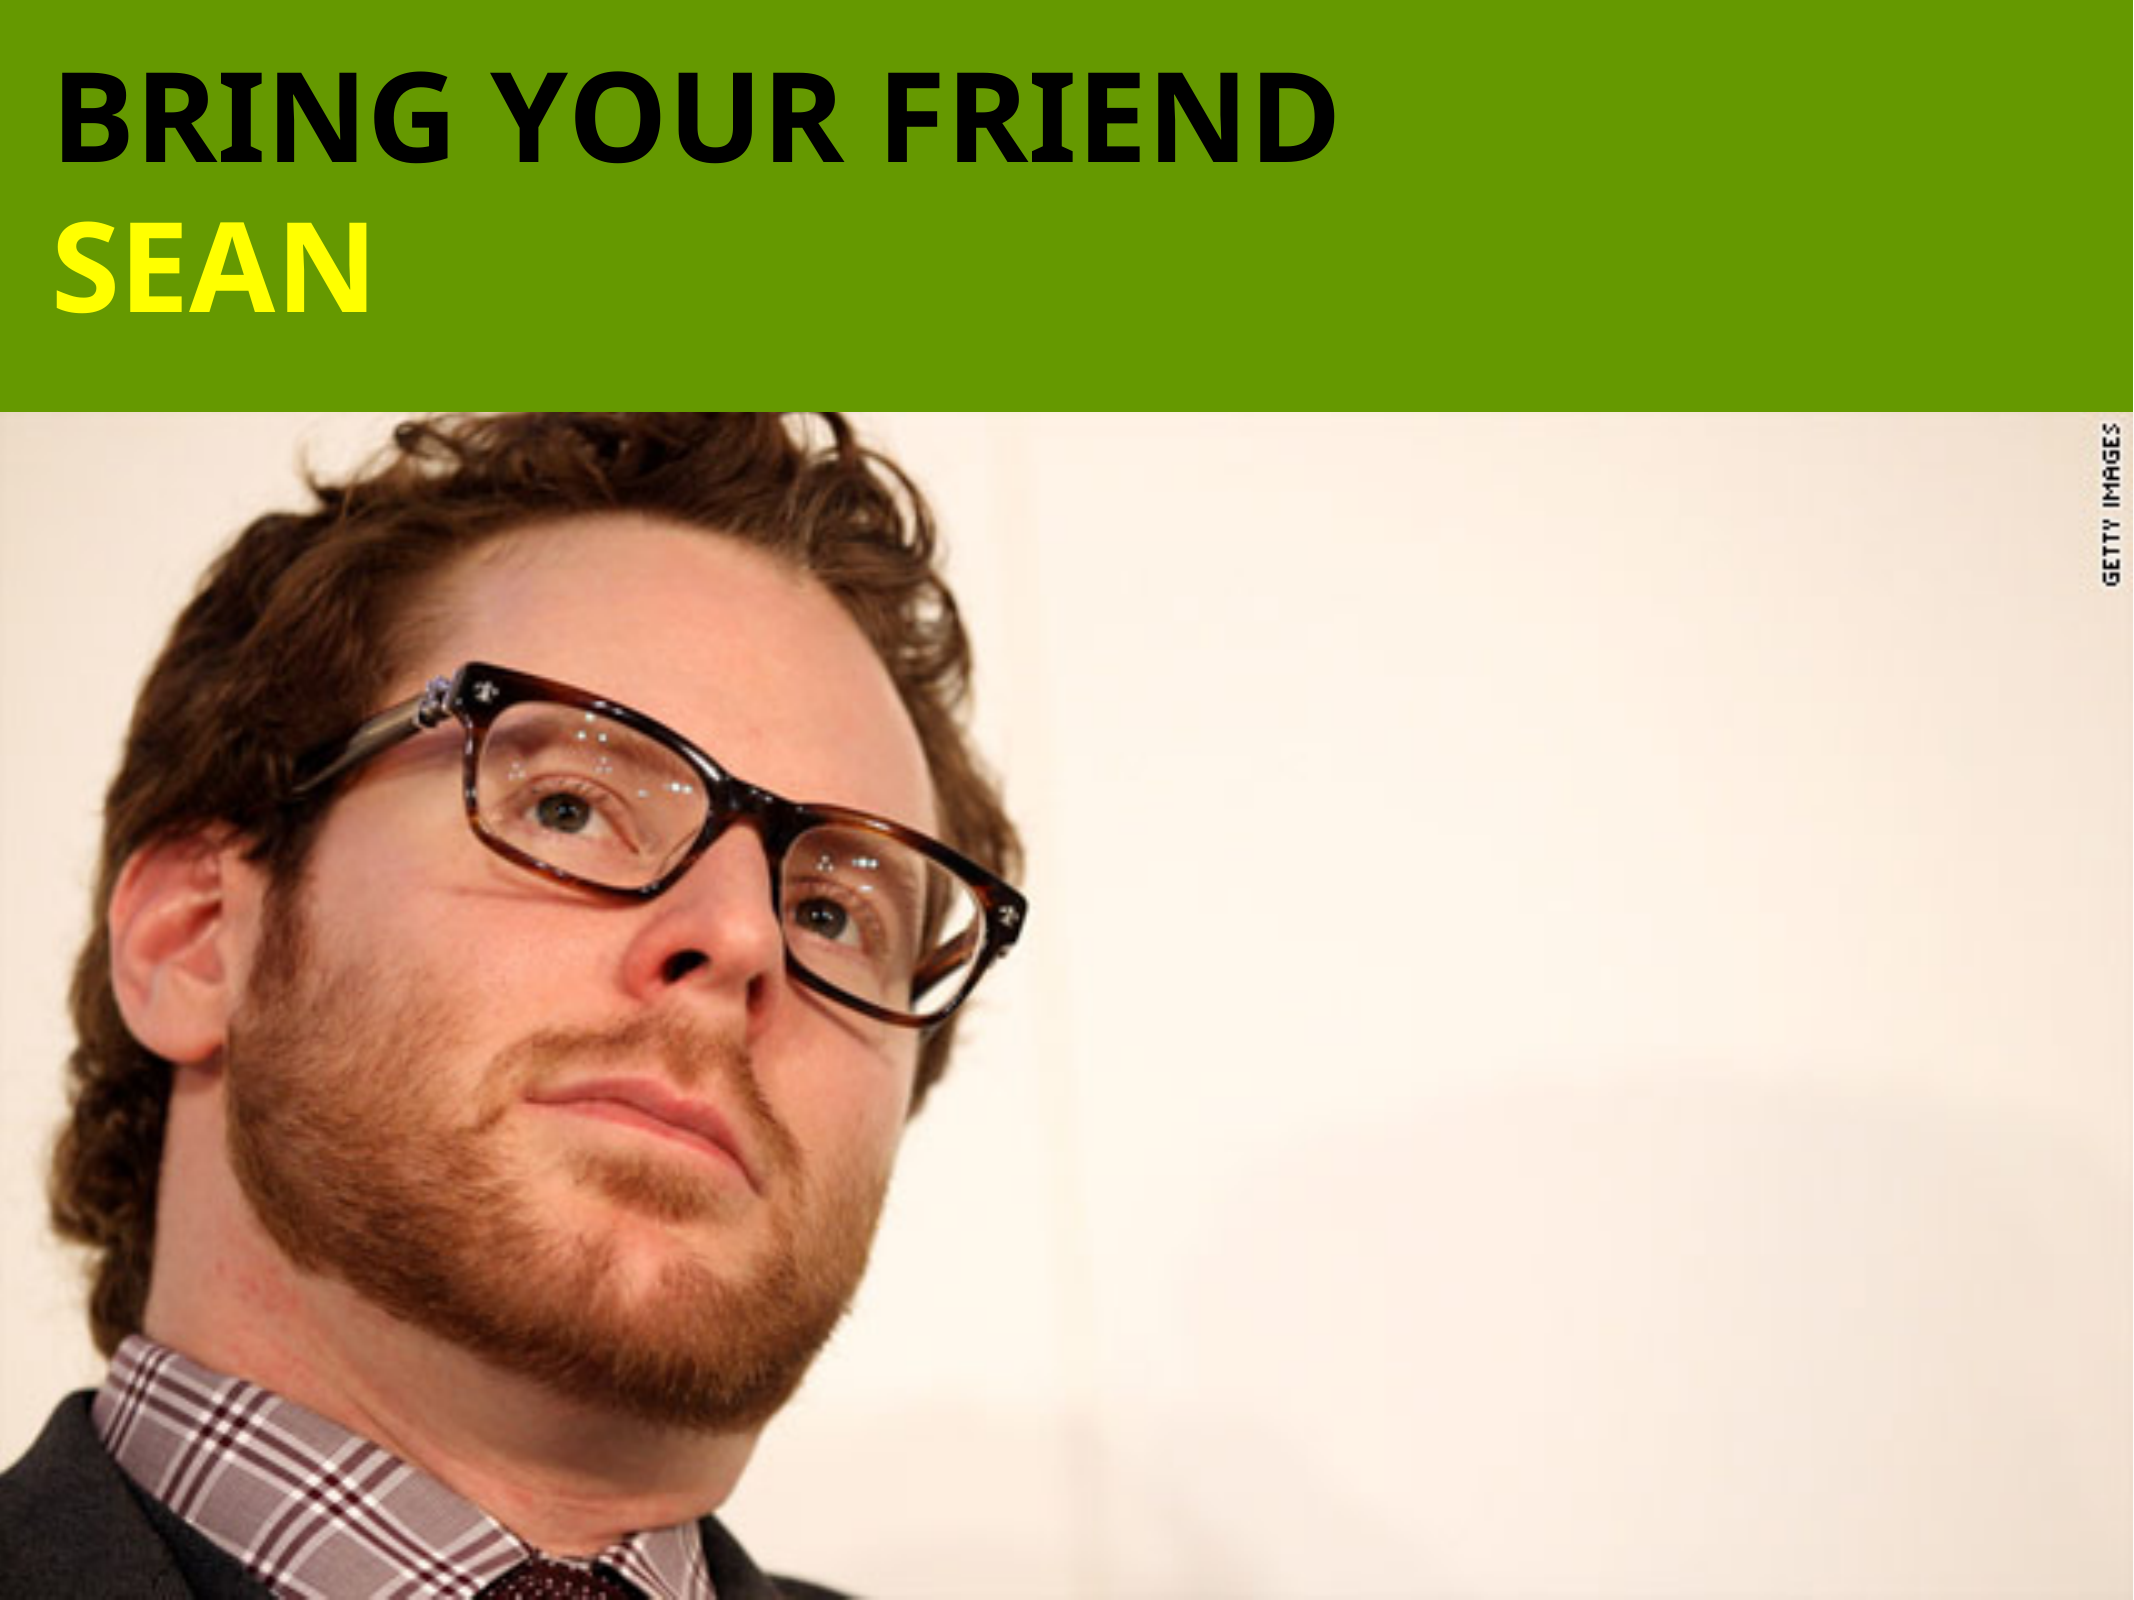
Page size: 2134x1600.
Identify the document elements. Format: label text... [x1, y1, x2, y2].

text_box BRING YOUR FRIEND SEAN [41, 37, 2063, 412]
picture [0, 412, 2134, 1600]
